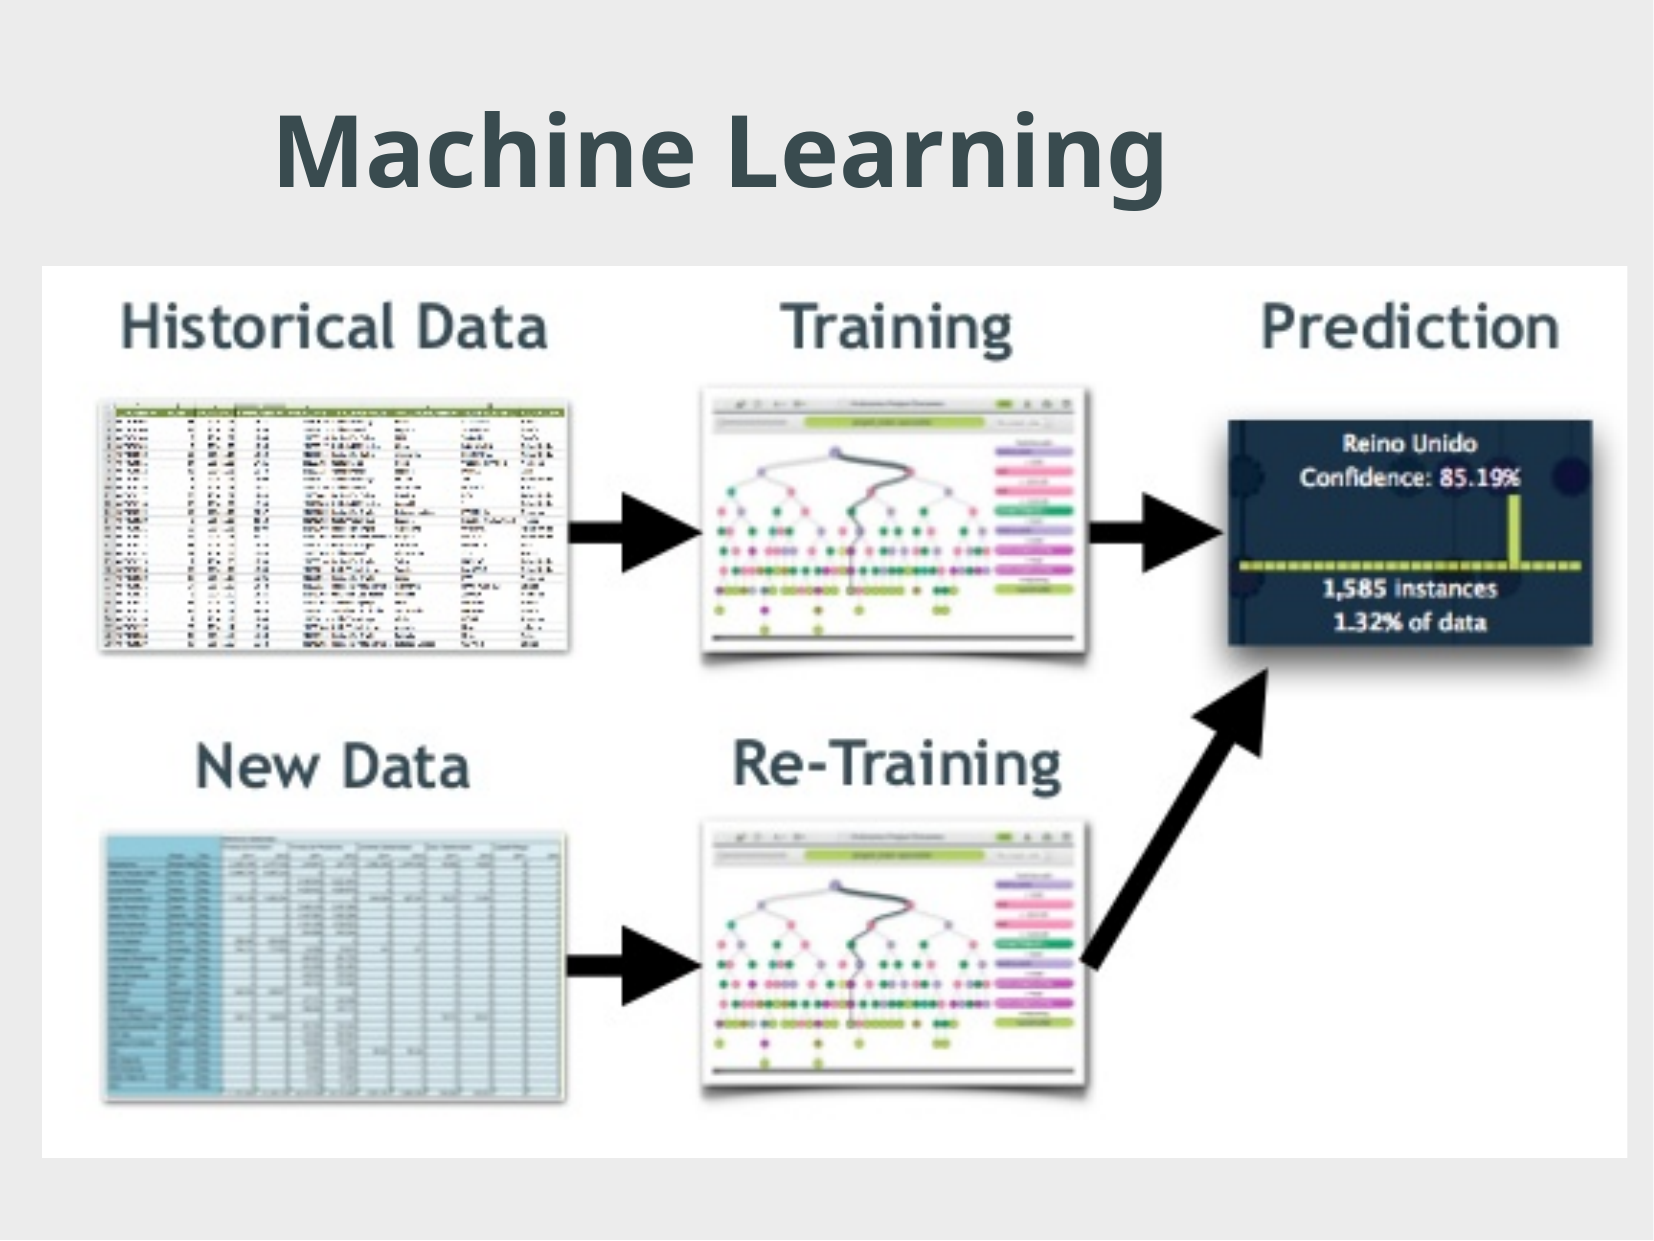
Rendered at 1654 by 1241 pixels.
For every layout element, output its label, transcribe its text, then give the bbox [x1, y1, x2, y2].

text_box Machine Learning [256, 73, 1540, 266]
picture [42, 266, 1628, 1158]
